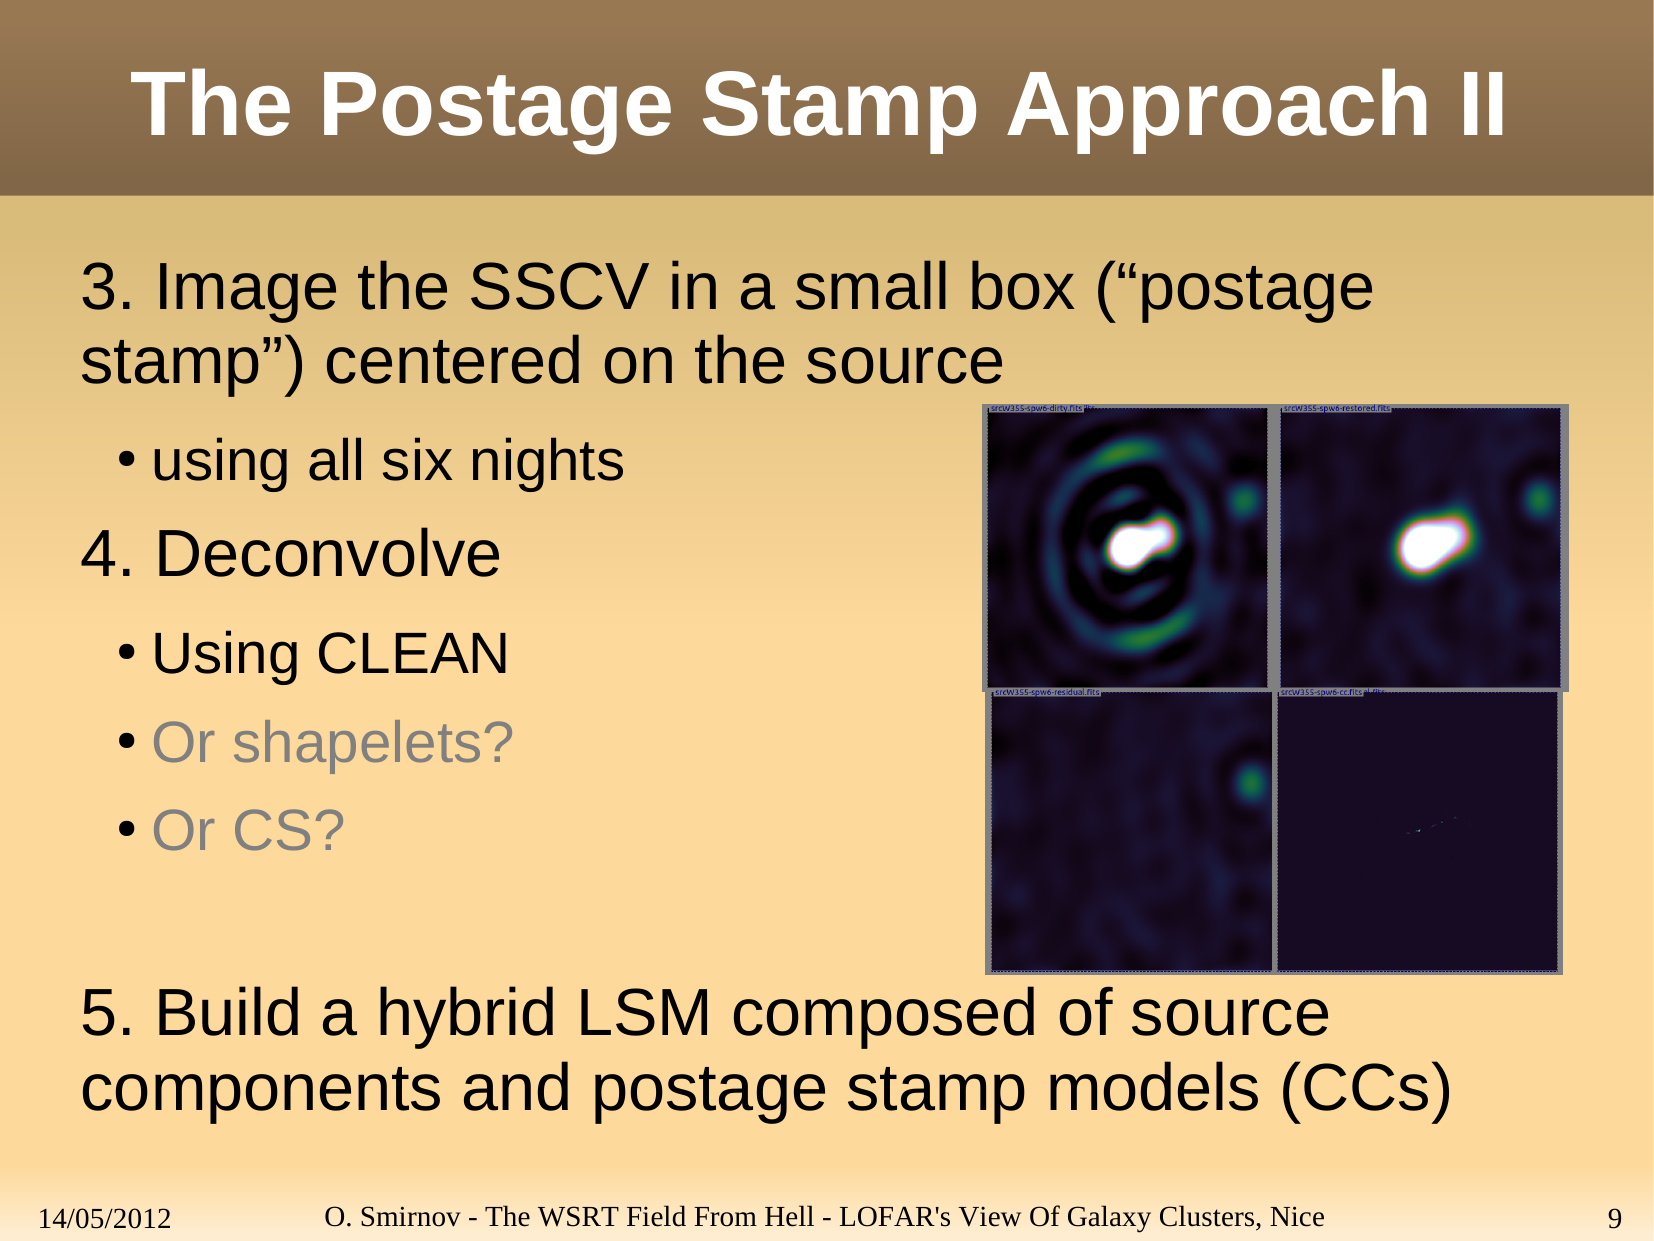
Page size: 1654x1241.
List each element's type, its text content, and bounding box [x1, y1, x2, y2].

picture [0, 0, 1654, 1241]
list 3. Image the SSCV in a small box (“postage stamp”) centered on the source using all six nights 4. Deconvolve Using CLEAN Or shapelets? Or CS? 5. Build a hybrid LSM composed of source components and postage stamp models (CCs) [80, 248, 1569, 1125]
title The Postage Stamp Approach II [76, 0, 1565, 208]
